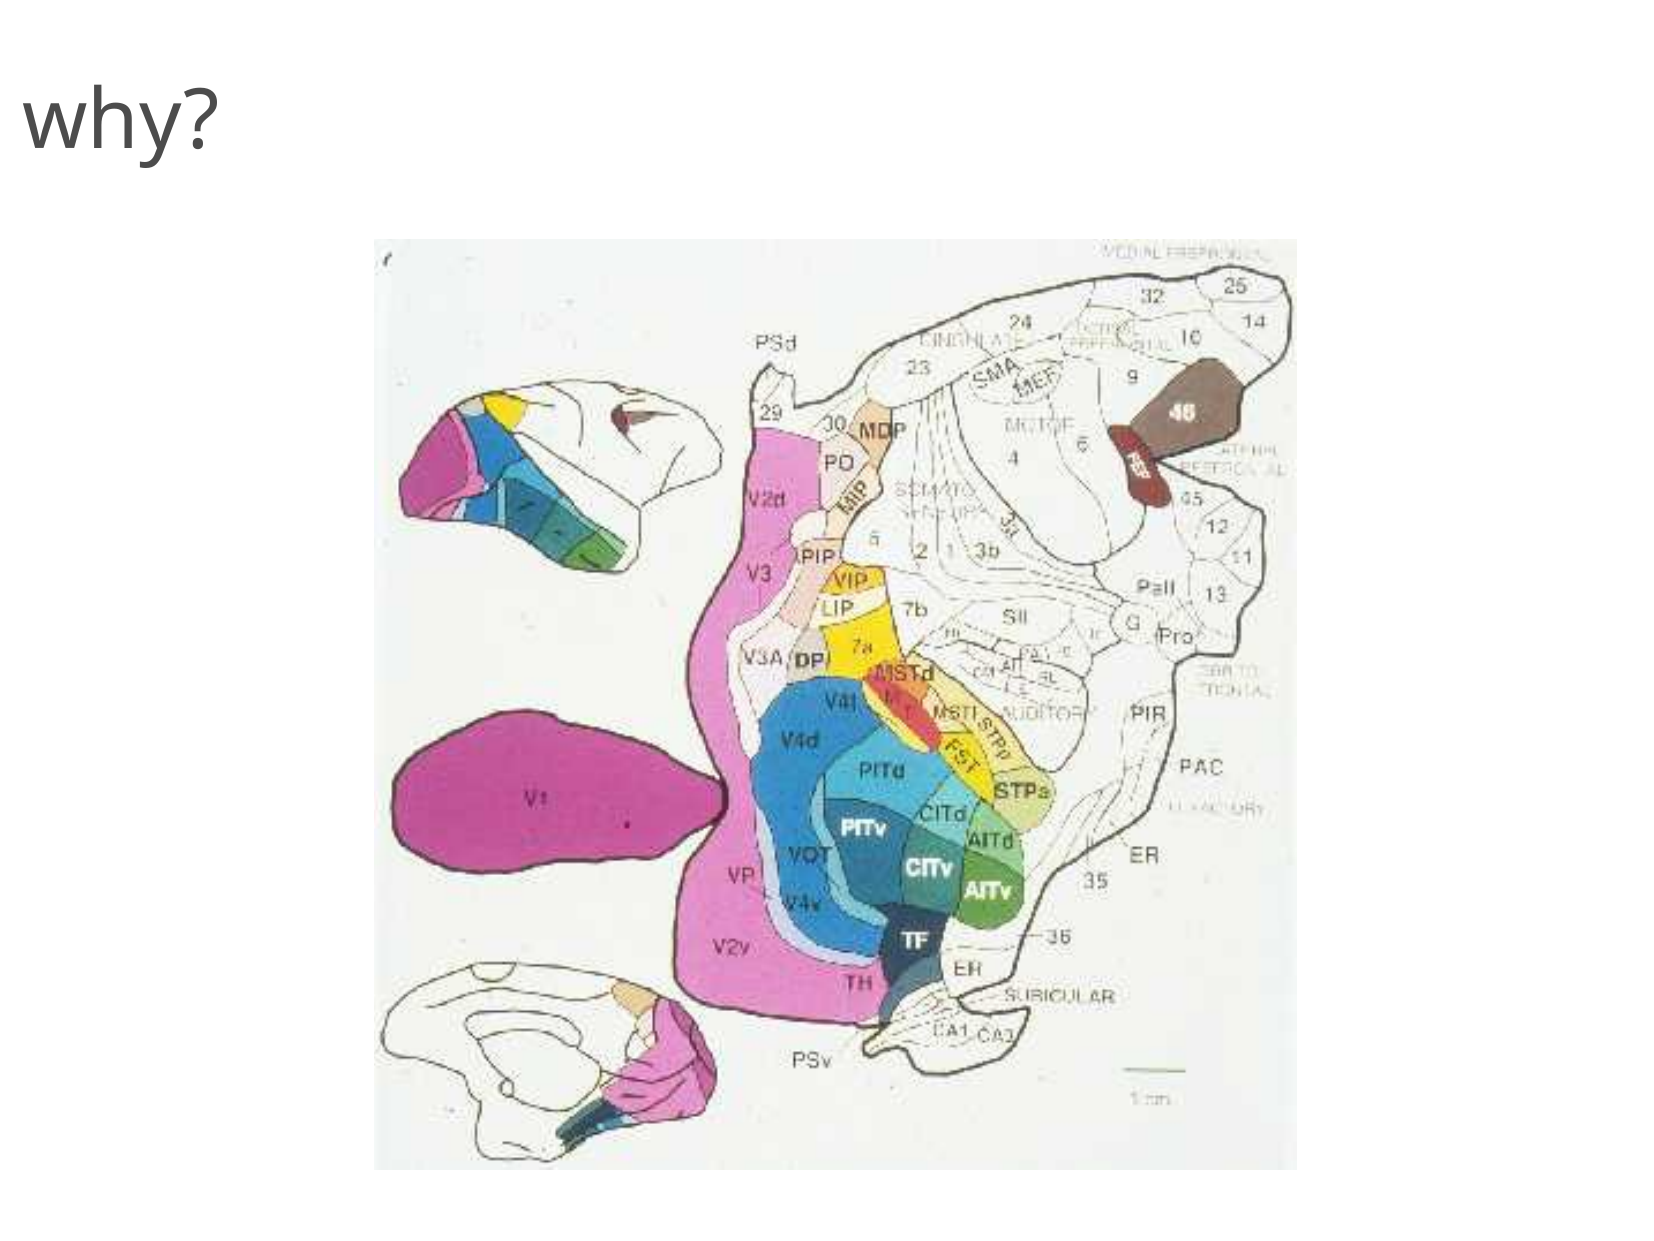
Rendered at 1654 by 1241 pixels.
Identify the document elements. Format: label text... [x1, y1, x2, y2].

picture [374, 239, 1297, 1170]
title why? [22, 19, 1654, 213]
